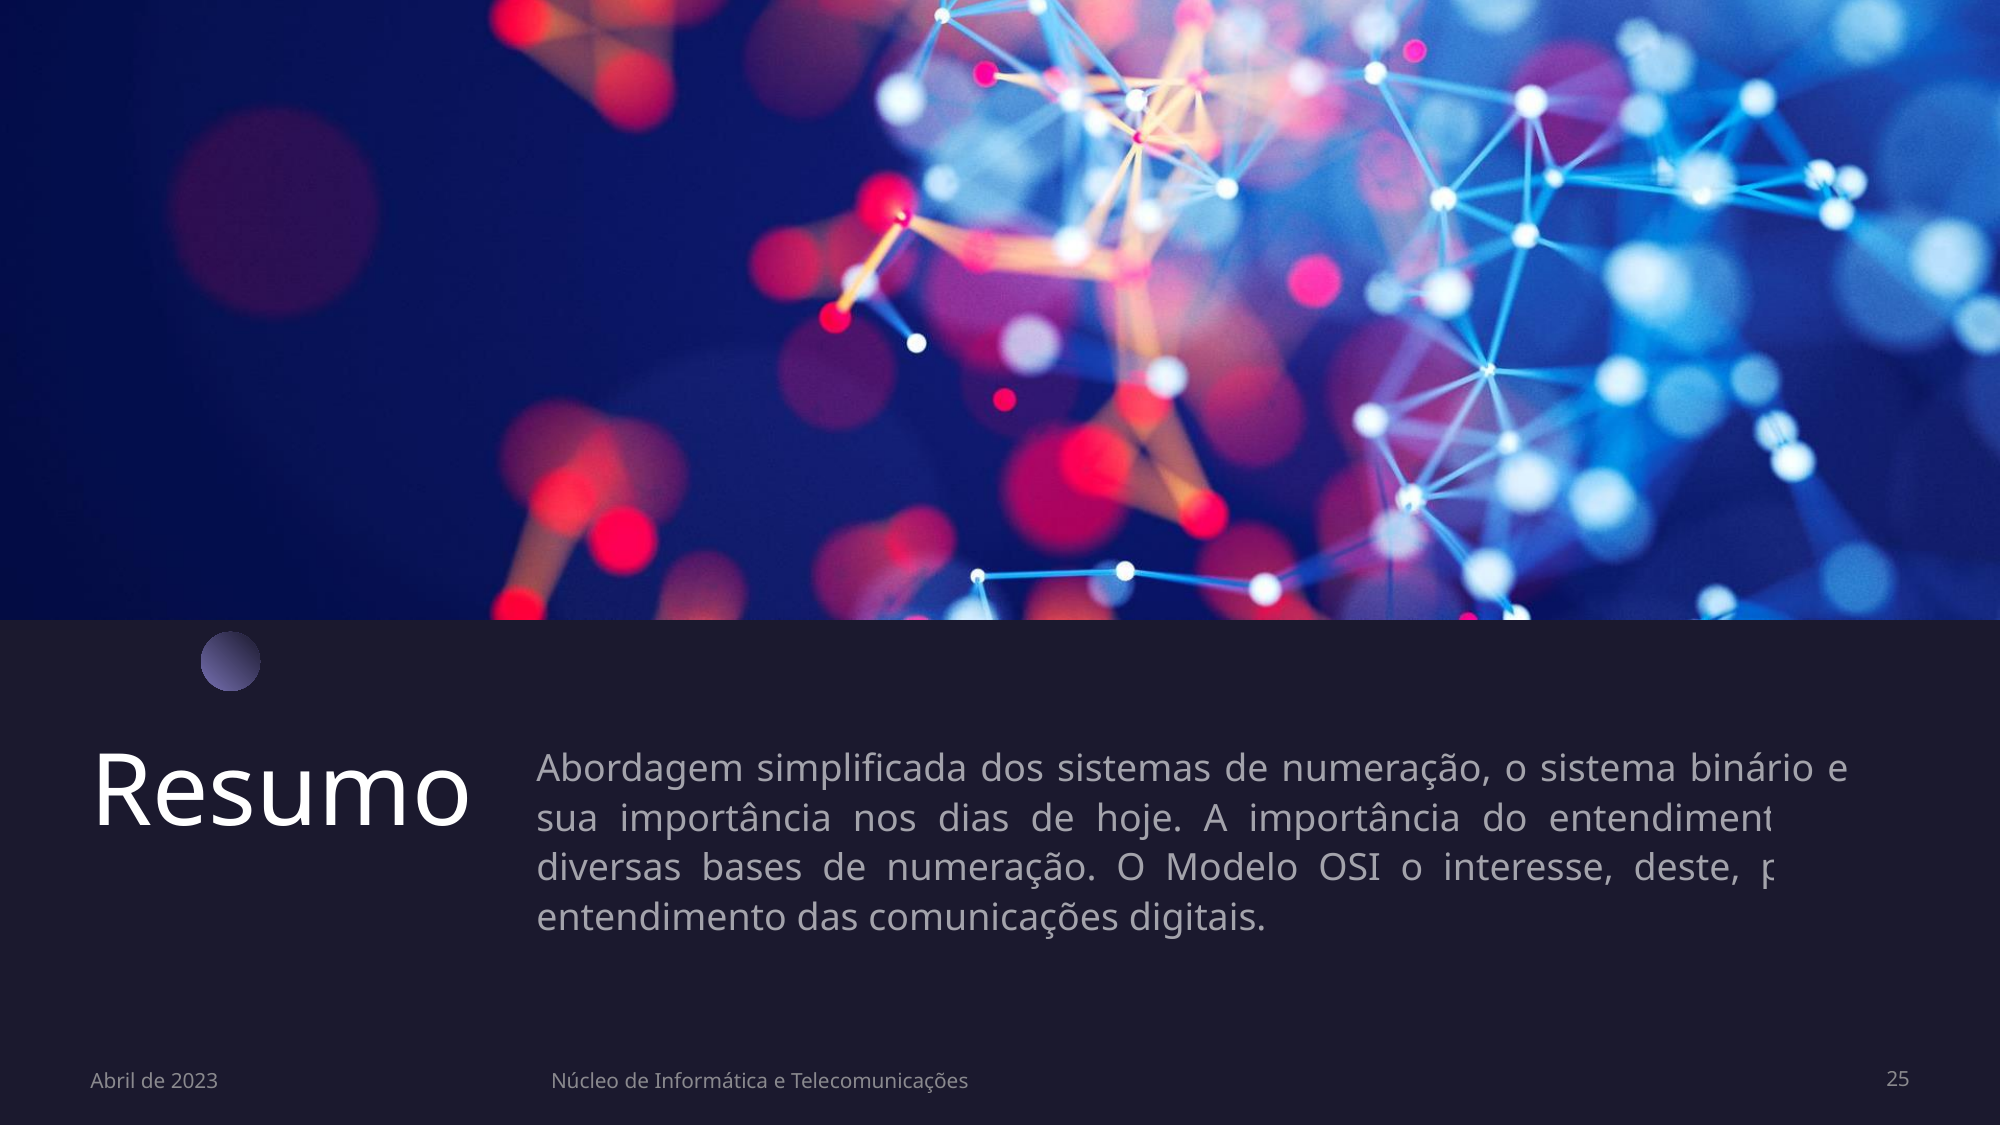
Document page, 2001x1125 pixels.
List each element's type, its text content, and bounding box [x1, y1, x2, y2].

slide_number <número> [1632, 1067, 1910, 1093]
footer Núcleo de Informática e Telecomunicações [551, 1067, 1598, 1093]
title Resumo [90, 739, 536, 996]
slide_number Abril de 2023 [90, 1067, 522, 1093]
picture [0, 0, 2000, 620]
list Abordagem simplificada dos sistemas de numeração, o sistema binário e a sua importância nos dias de hoje. A importância do entendimento das diversas bases de numeração. O Modelo OSI o interesse, deste, para o entendimento das comunicações digitais. [536, 739, 1884, 1031]
